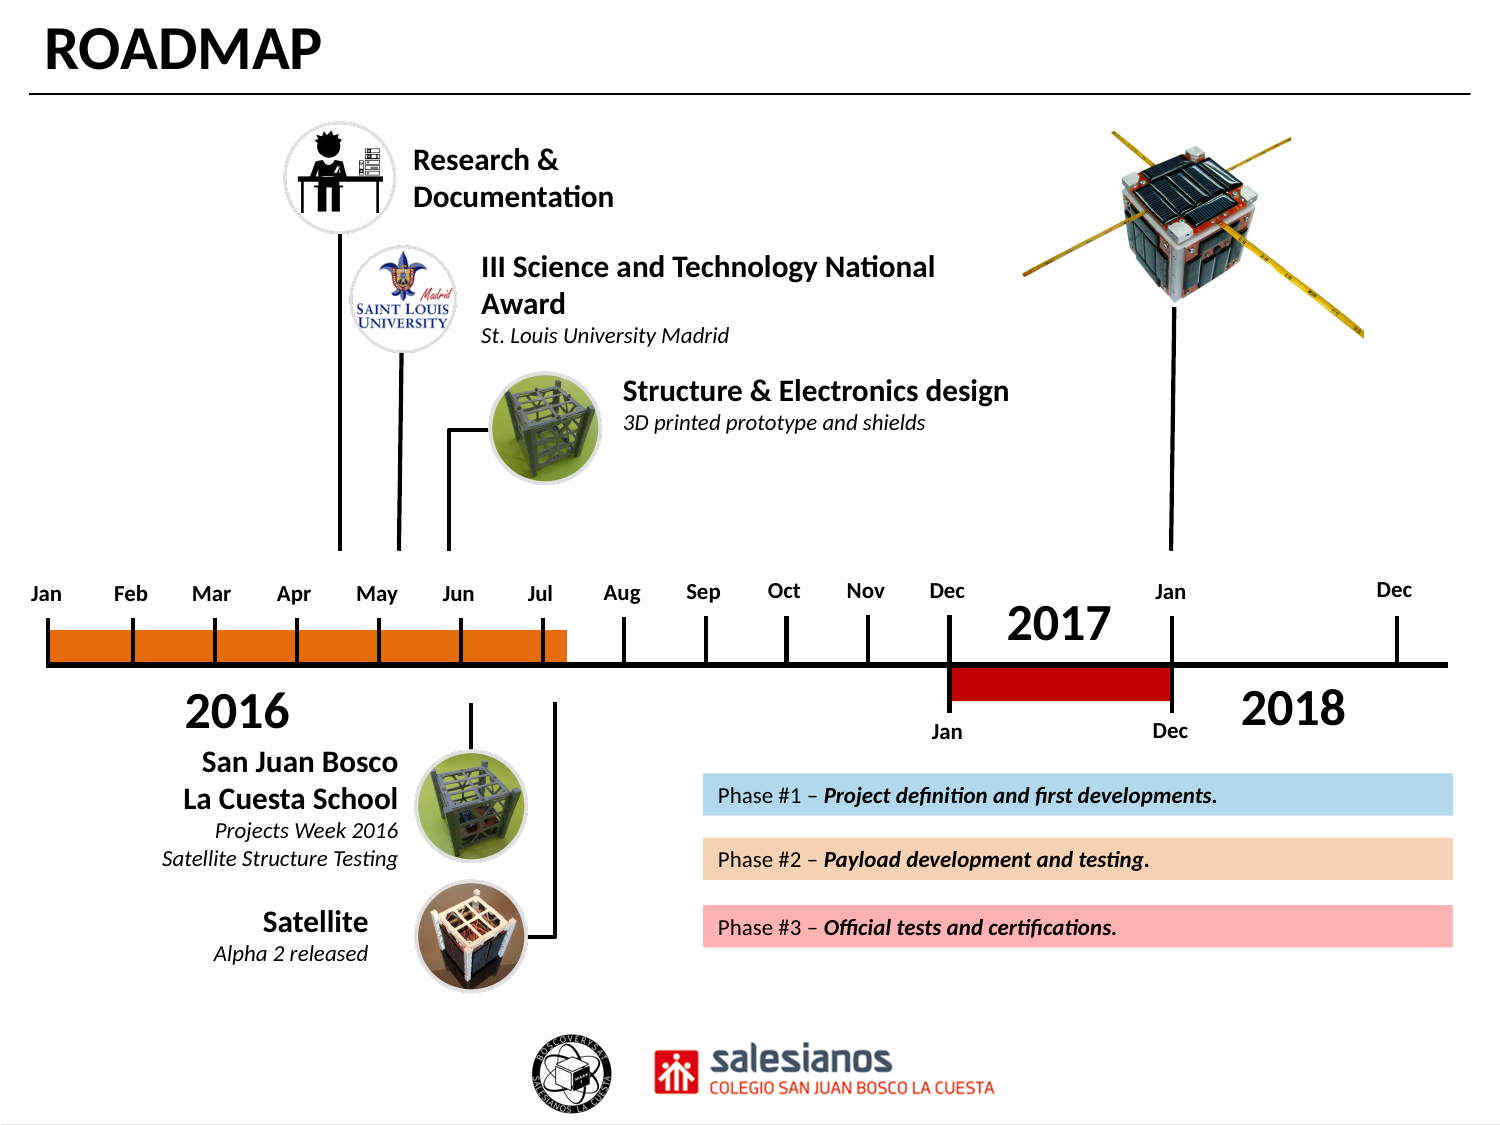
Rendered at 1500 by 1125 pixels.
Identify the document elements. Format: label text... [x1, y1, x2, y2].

text_box May [330, 571, 417, 614]
text_box ROADMAP [29, 0, 1472, 90]
text_box Satellite Alpha 2 released [53, 893, 384, 974]
text_box Sep [650, 569, 731, 612]
text_box [545, 630, 567, 662]
text_box Oct [731, 568, 838, 612]
text_box Jul [499, 571, 582, 614]
text_box Structure & Electronics design 3D printed prototype and shields [608, 362, 1111, 443]
text_box Research & Documentation [398, 131, 709, 221]
text_box [135, 630, 213, 662]
text_box Mar [170, 571, 253, 614]
text_box Jan [5, 571, 88, 614]
text_box [463, 630, 541, 662]
text_box Phase #1 – Project definition and first developments. [703, 773, 1453, 816]
text_box Aug [568, 570, 676, 613]
text_box Jan [1117, 569, 1225, 612]
text_box III Science and Technology National Award St. Louis University Madrid [466, 238, 969, 356]
picture [0, 0, 1500, 1125]
text_box Jun [417, 571, 499, 614]
text_box Phase #3 – Official tests and certifications. [703, 905, 1453, 948]
text_box Dec [894, 568, 1001, 611]
text_box Dec [1341, 567, 1448, 610]
text_box [952, 668, 1170, 702]
text_box Feb [88, 571, 170, 614]
text_box 2018 [1205, 666, 1382, 744]
text_box [217, 630, 295, 662]
text_box [50, 630, 131, 662]
text_box 2017 [971, 580, 1147, 658]
text_box Dec [1116, 708, 1224, 751]
text_box [299, 630, 377, 662]
text_box [381, 630, 459, 662]
text_box Phase #2 – Payload development and testing. [703, 837, 1453, 880]
text_box 2016 [149, 668, 325, 733]
text_box Nov [812, 568, 894, 611]
text_box Jan [894, 708, 1001, 752]
text_box Apr [253, 571, 330, 614]
text_box San Juan Bosco La Cuesta School Projects Week 2016 Satellite Structure Testing [35, 733, 414, 879]
